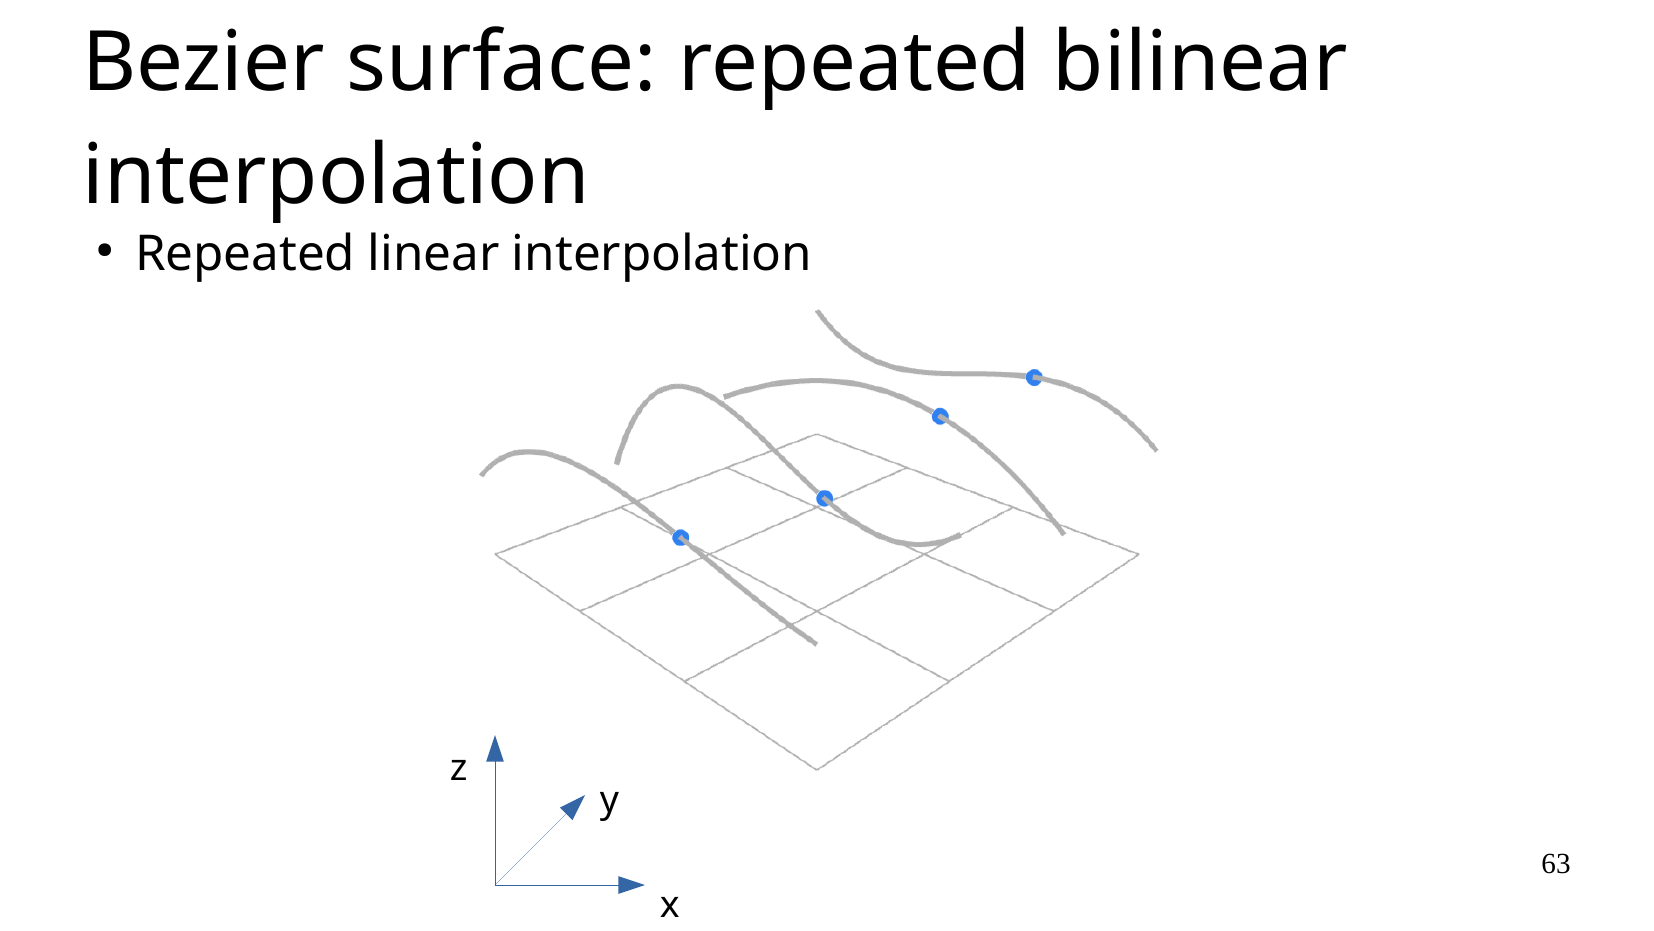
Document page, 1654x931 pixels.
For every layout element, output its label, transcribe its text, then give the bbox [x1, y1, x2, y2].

picture [430, 286, 1196, 816]
picture [576, 798, 585, 816]
text_box z [435, 733, 511, 796]
title Bezier surface: repeated bilinear interpolation [82, 37, 1571, 193]
list Repeated linear interpolation [82, 217, 1571, 286]
text_box y [585, 765, 631, 827]
text_box x [645, 870, 691, 931]
